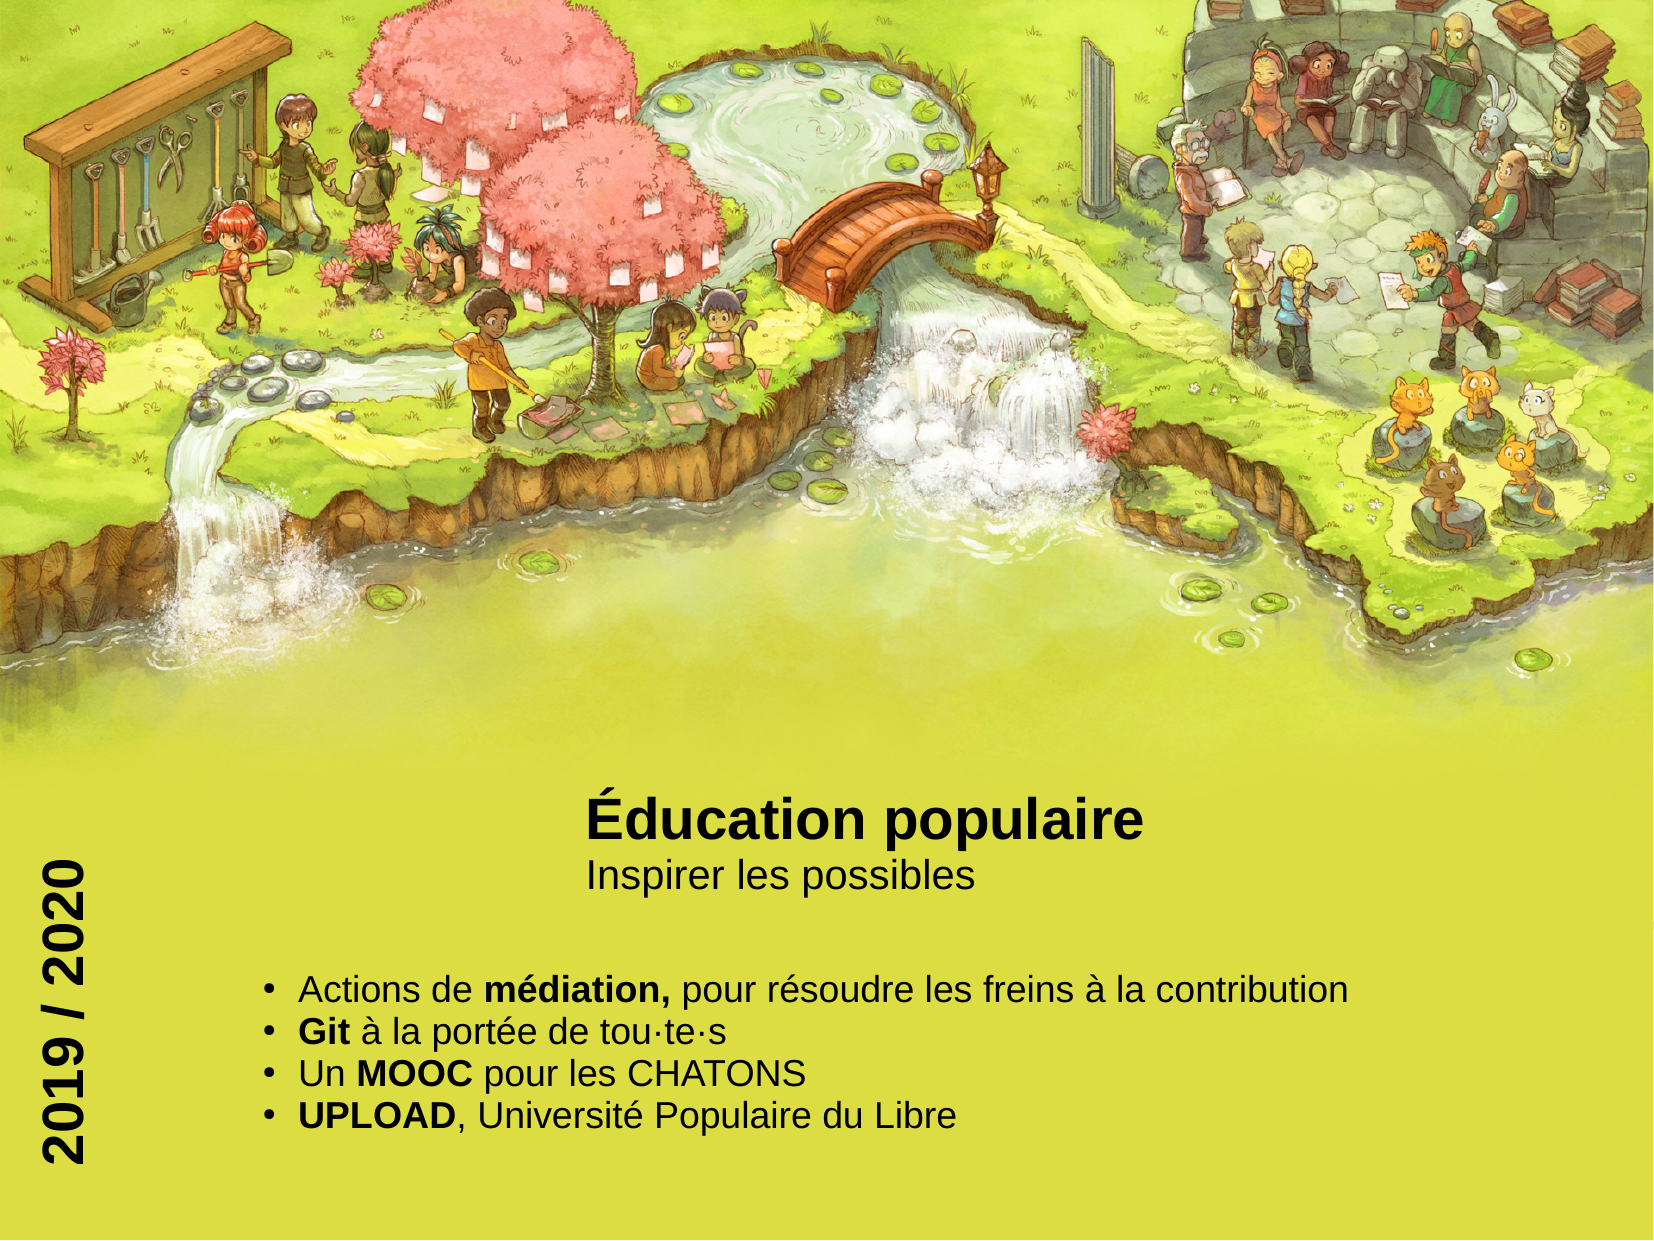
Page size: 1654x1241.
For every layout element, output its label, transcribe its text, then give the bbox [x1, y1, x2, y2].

text_box Éducation populaire Inspirer les possibles [570, 779, 1260, 928]
text_box 2019 / 2020 [23, 732, 189, 1182]
text_box Actions de médiation, pour résoudre les freins à la contribution Git à la portée de tou·te·s Un MOOC pour les CHATONS UPLOAD, Université Populaire du Libre [248, 961, 1571, 1199]
picture [0, 0, 1654, 921]
text_box [0, 921, 1654, 1241]
